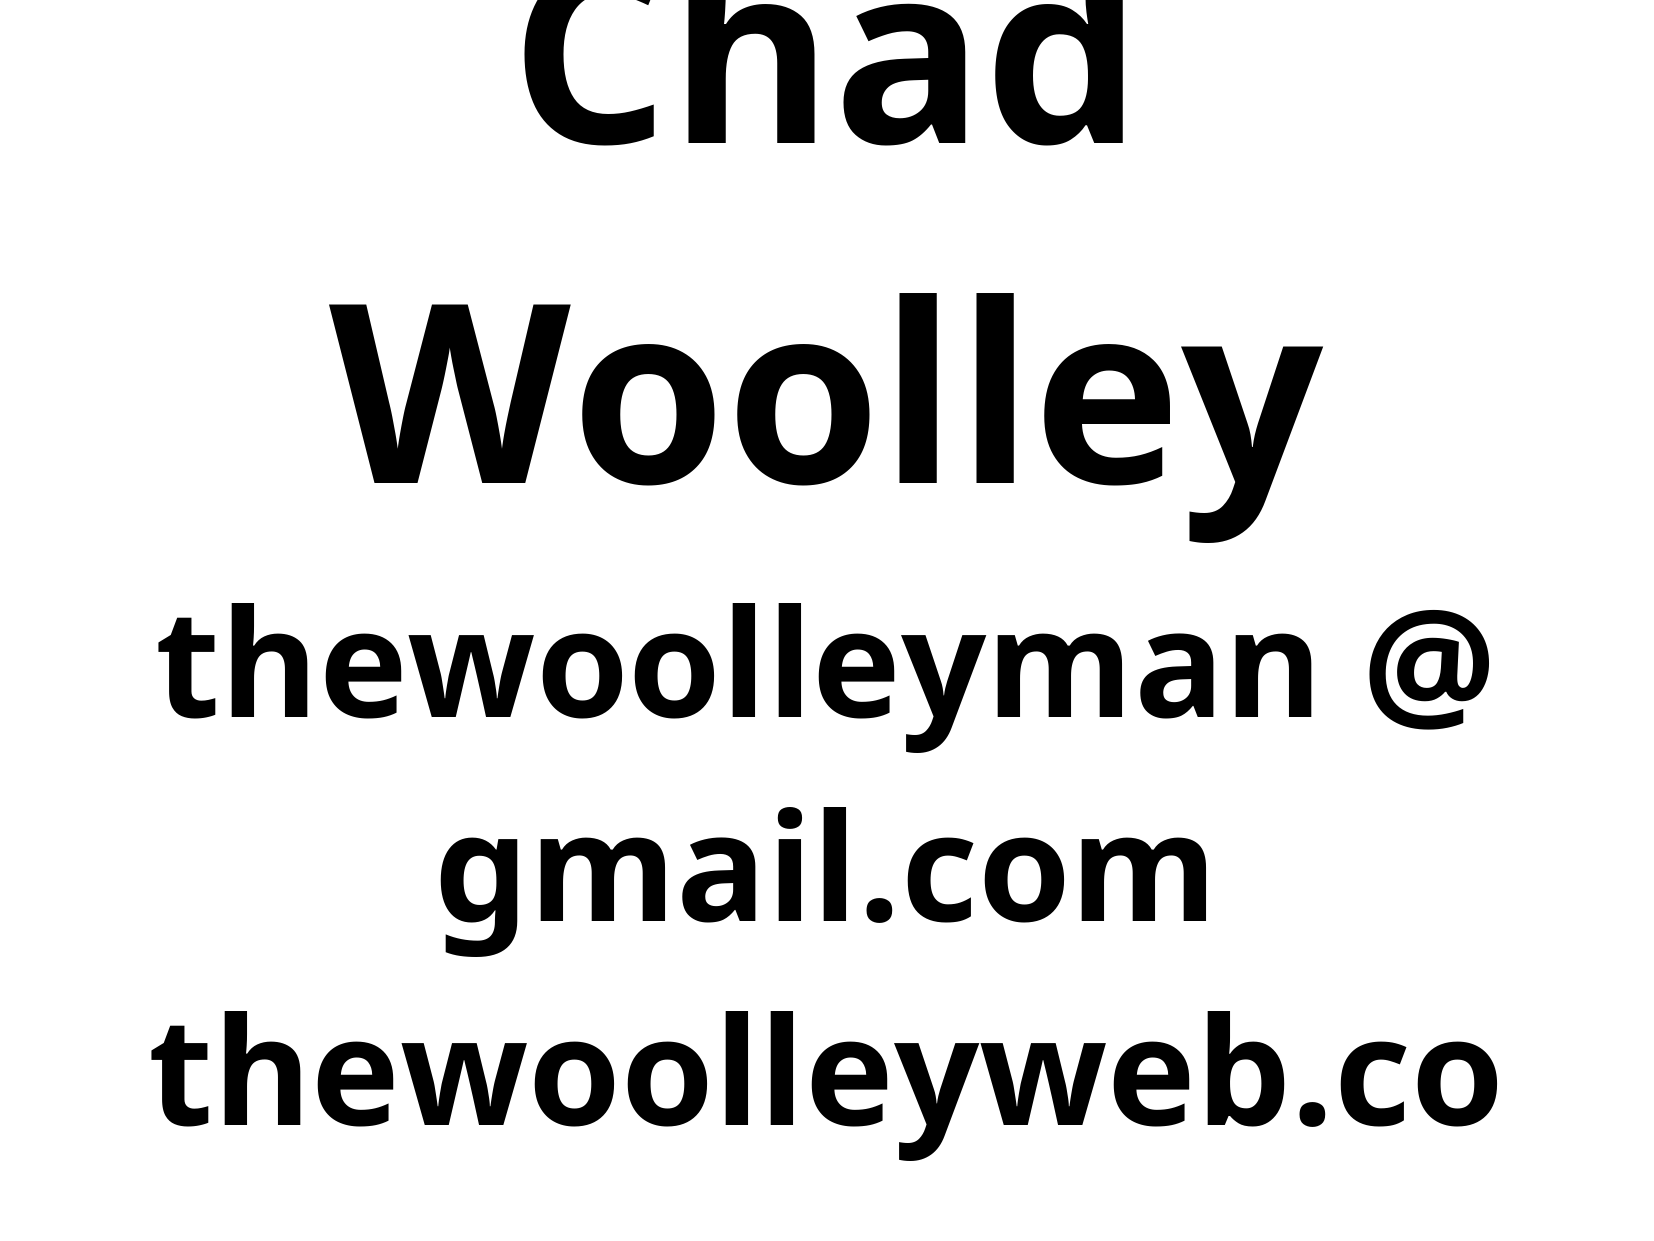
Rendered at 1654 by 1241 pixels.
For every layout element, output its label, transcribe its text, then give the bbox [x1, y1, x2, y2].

title Chad Woolley thewoolleyman @ gmail.com thewoolleyweb.com [82, 49, 1571, 1201]
